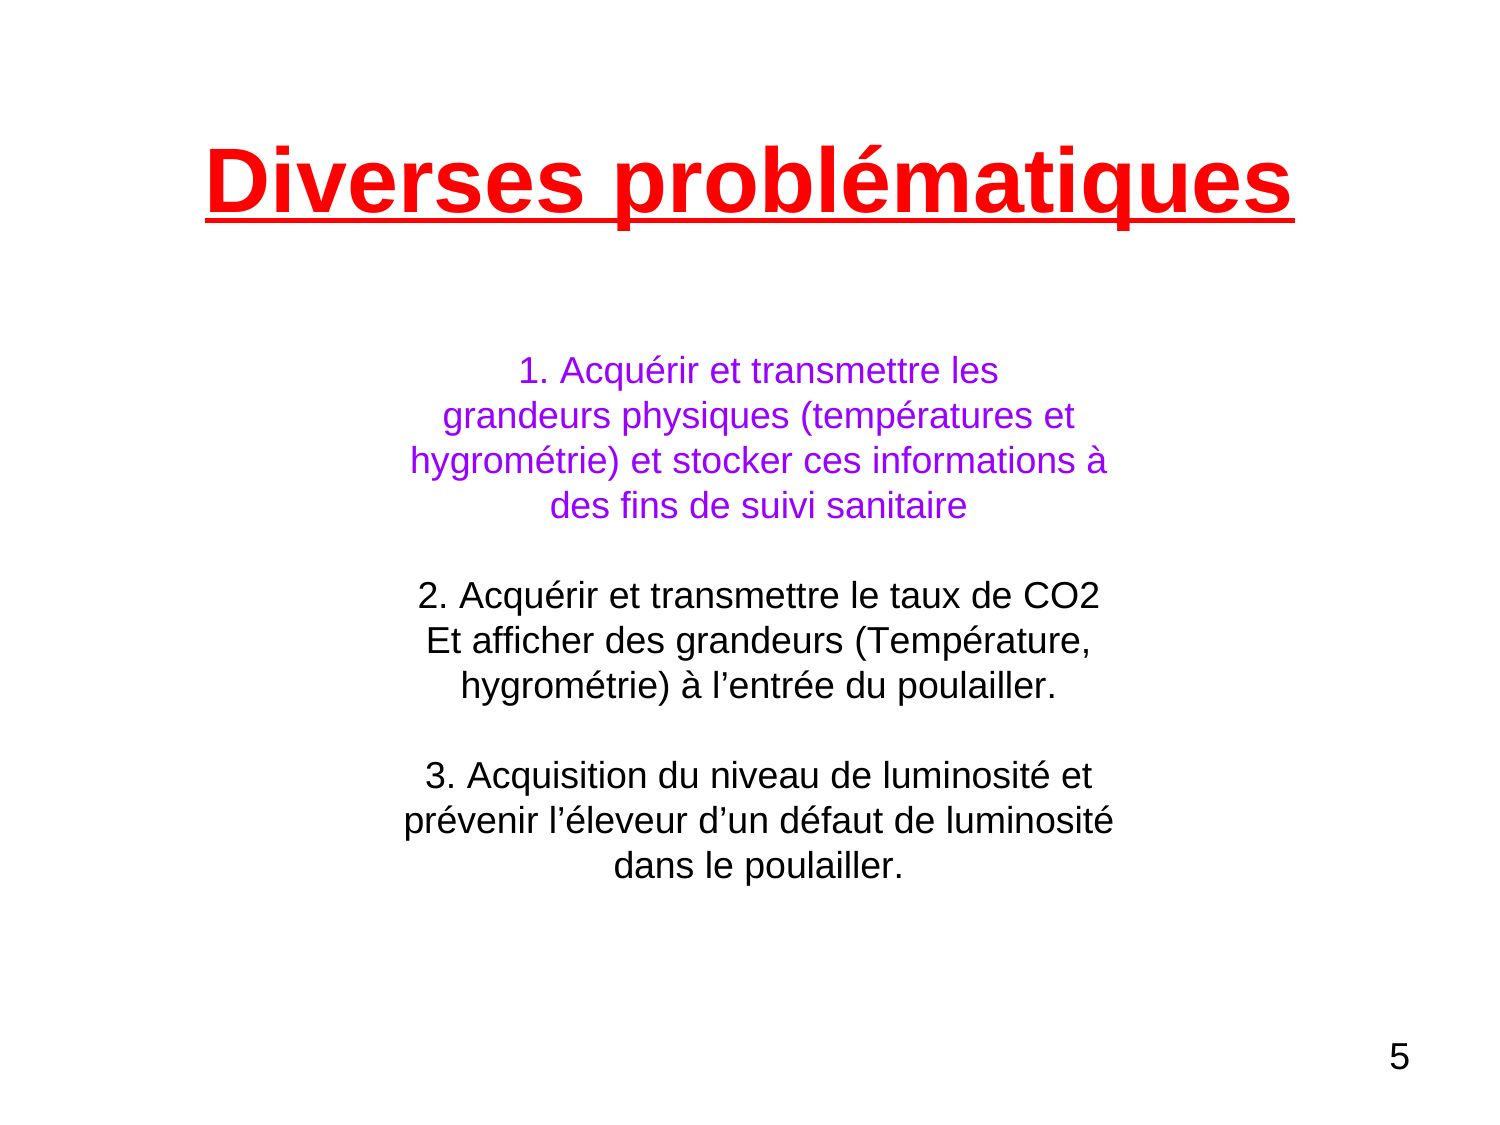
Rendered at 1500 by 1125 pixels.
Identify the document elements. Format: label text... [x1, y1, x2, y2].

text_box 1. Acquérir et transmettre les grandeurs physiques (températures et hygrométrie) et stocker ces informations à des fins de suivi sanitaire 2. Acquérir et transmettre le taux de CO2 Et afficher des grandeurs (Température, hygrométrie) à l’entrée du poulailler. 3. Acquisition du niveau de luminosité et prévenir l’éleveur d’un défaut de luminosité dans le poulailler. [383, 337, 1134, 894]
text_box Diverses problématiques [0, 113, 1500, 239]
